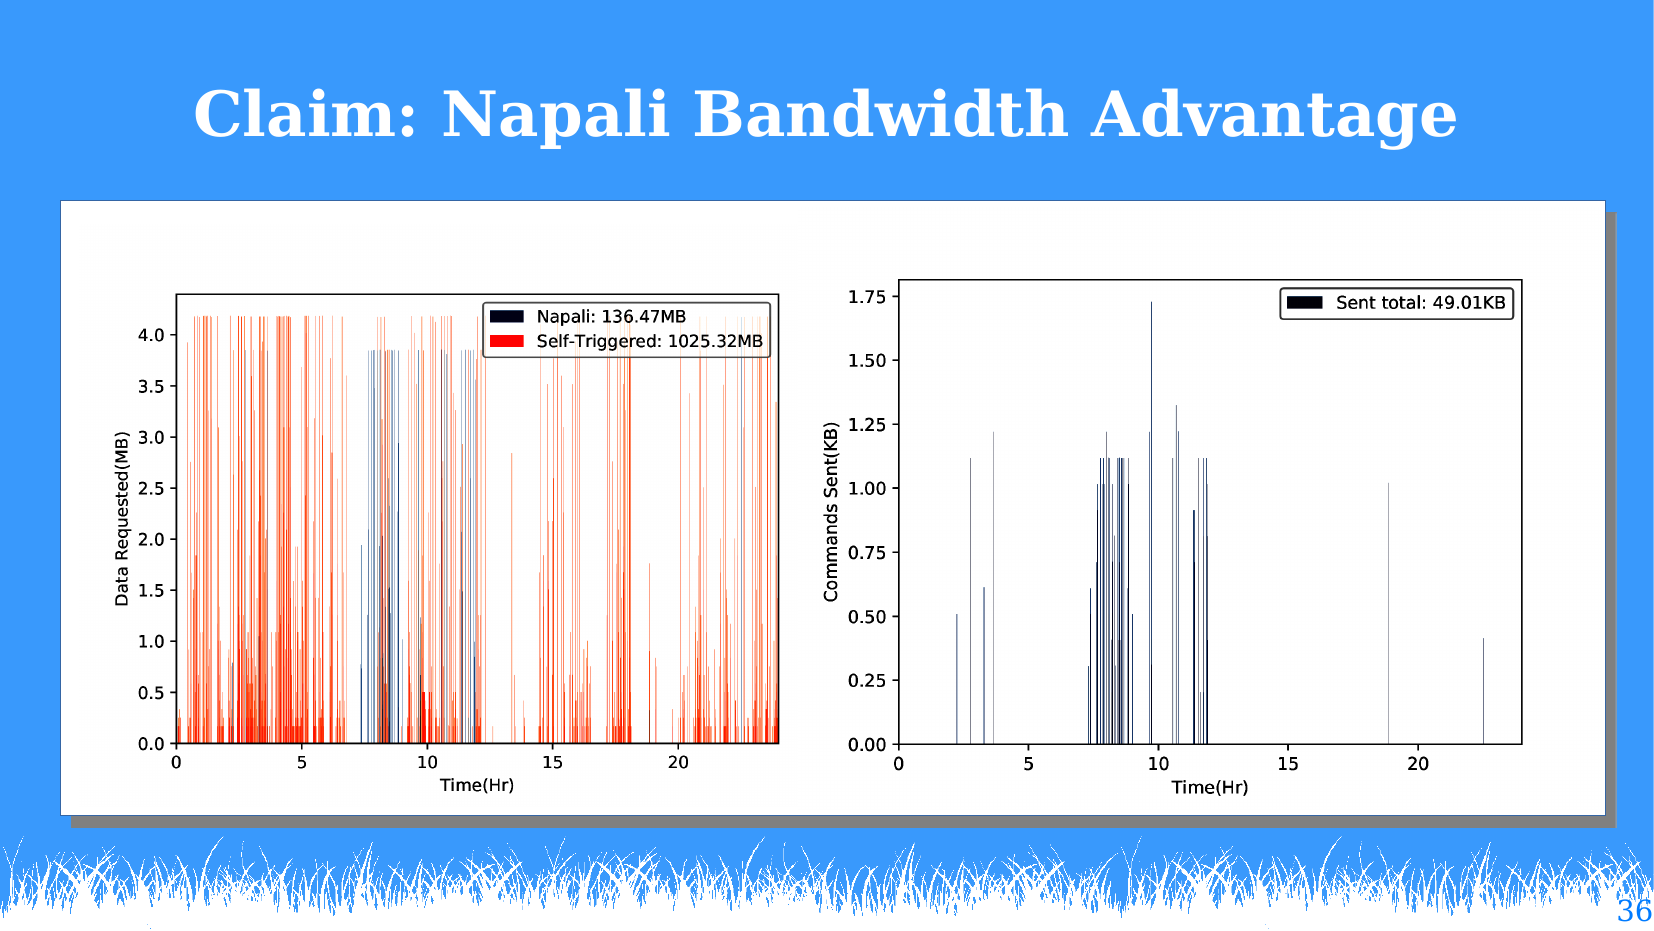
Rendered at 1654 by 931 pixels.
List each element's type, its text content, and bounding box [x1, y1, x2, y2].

title Claim: Napali Bandwidth Advantage [82, 37, 1571, 193]
text_box [60, 200, 1606, 816]
picture [0, 0, 1654, 931]
